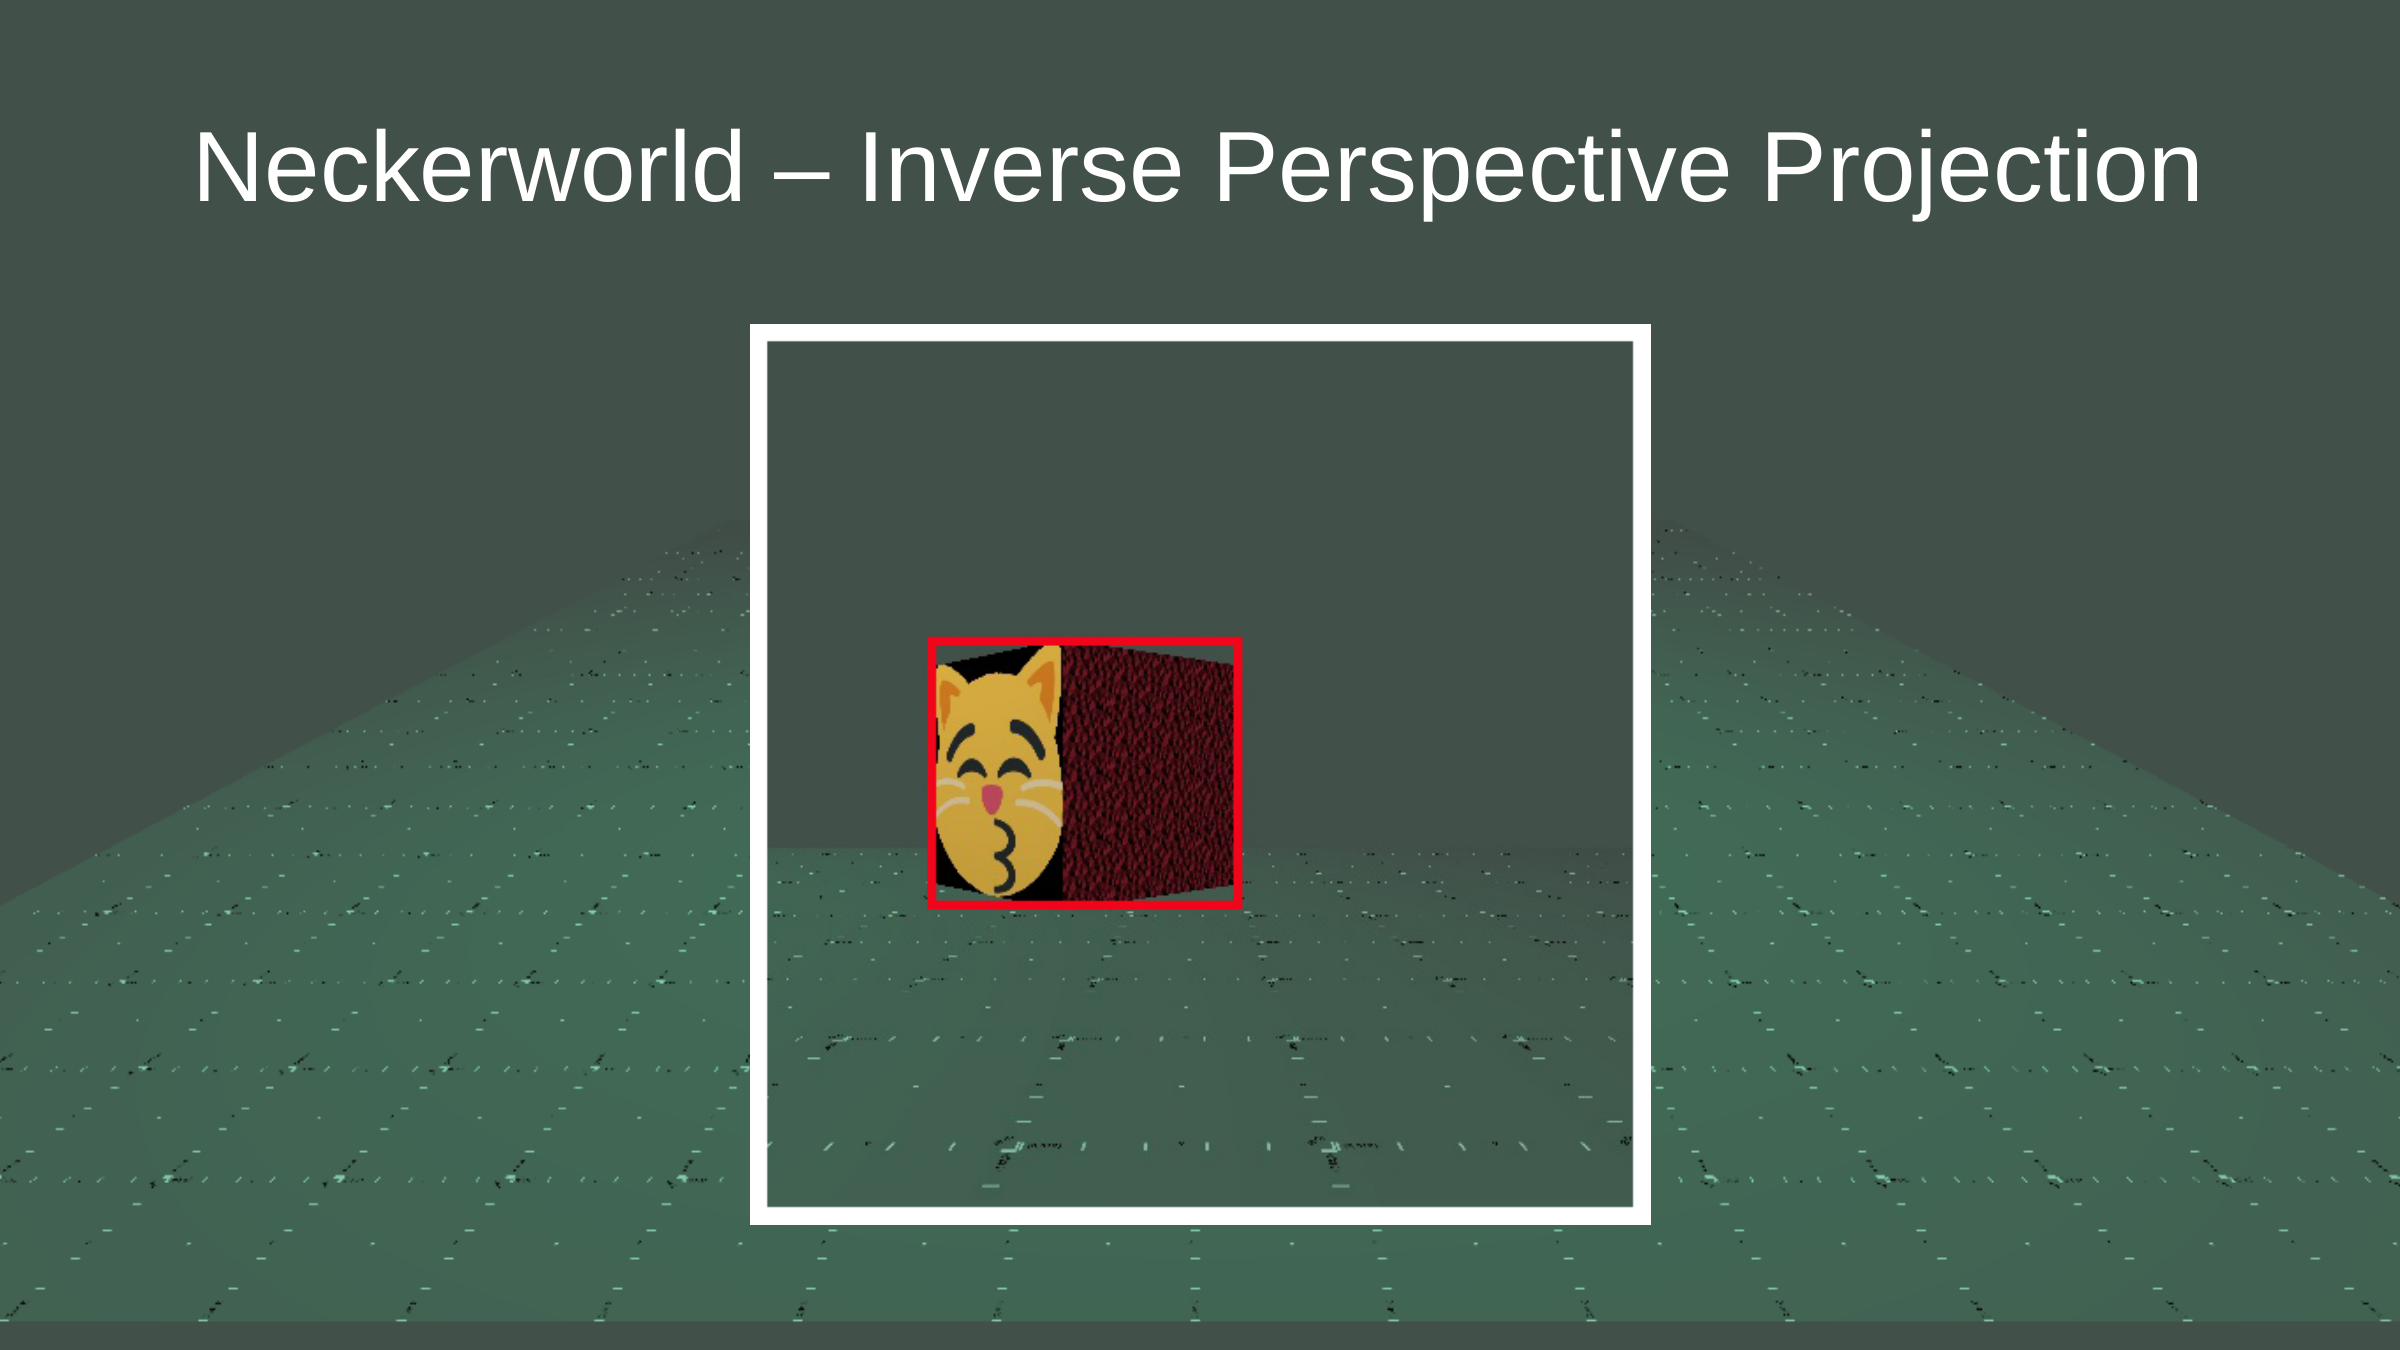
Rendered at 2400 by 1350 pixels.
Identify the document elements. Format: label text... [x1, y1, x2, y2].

title Neckerworld – Inverse Perspective Projection [120, 53, 2280, 280]
picture [0, 0, 2400, 1350]
